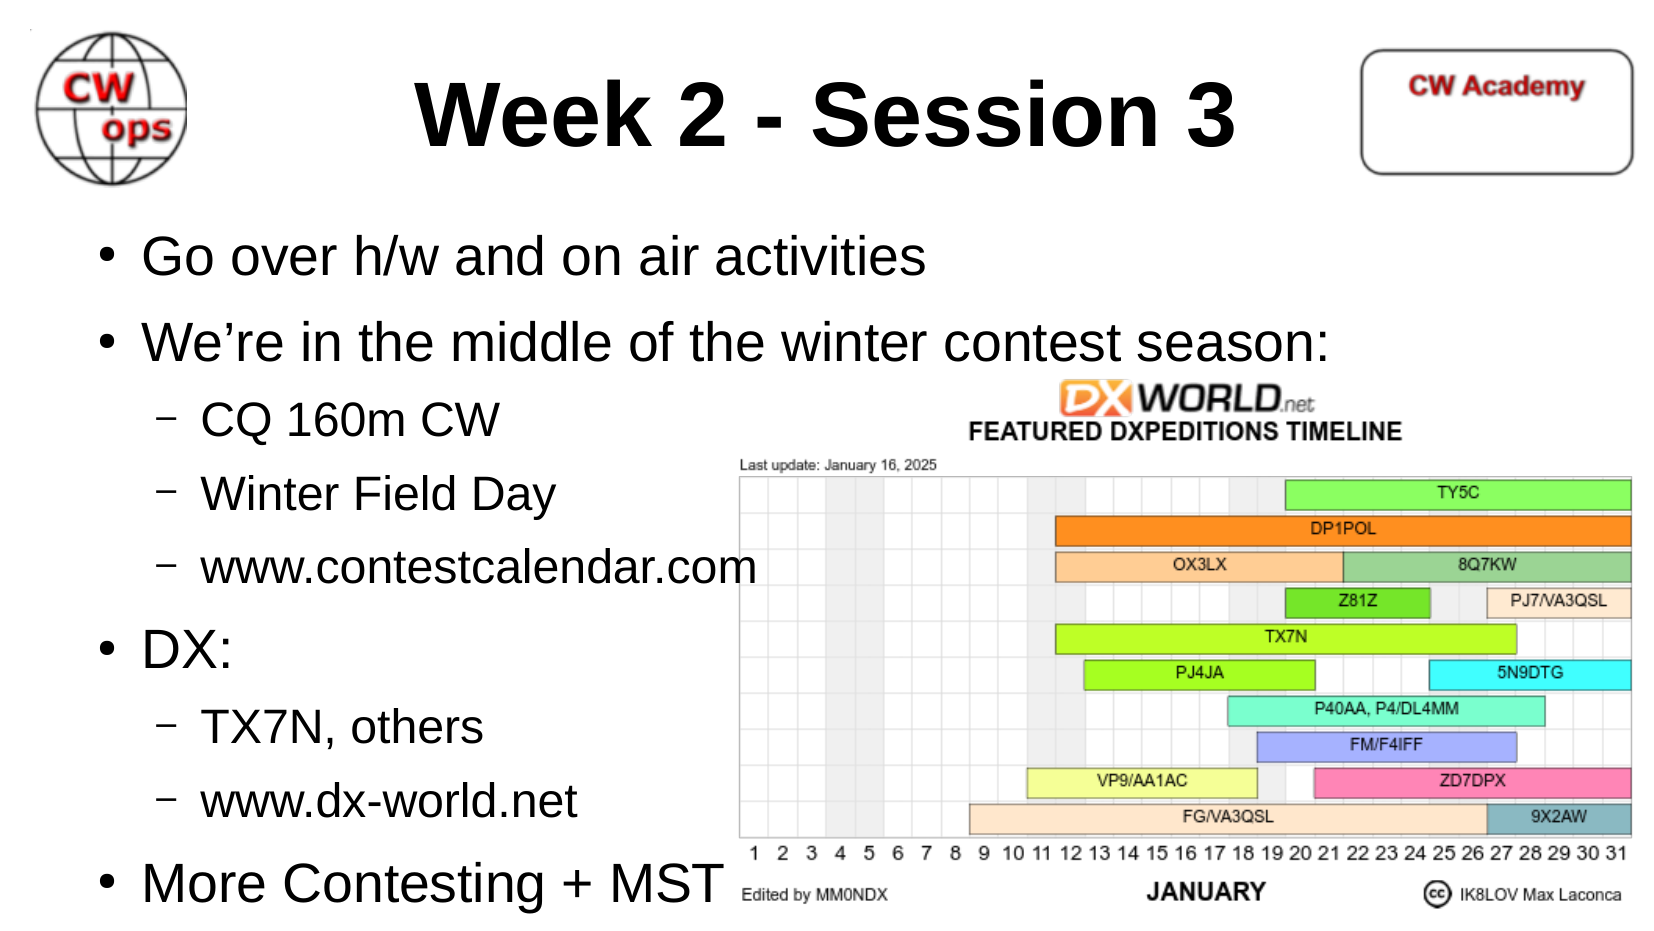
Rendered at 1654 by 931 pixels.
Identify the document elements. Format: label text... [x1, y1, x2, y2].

picture [1571, 367, 1654, 915]
picture [1571, 37, 1640, 186]
picture [30, 29, 187, 194]
title Week 2 - Session 3 [82, 37, 1571, 193]
list Go over h/w and on air activities We’re in the middle of the winter contest season: CQ 160m CW Winter Field Day www.contestcalendar.com DX: TX7N, others www.dx-world.net More Contesting + MST [82, 225, 1571, 915]
